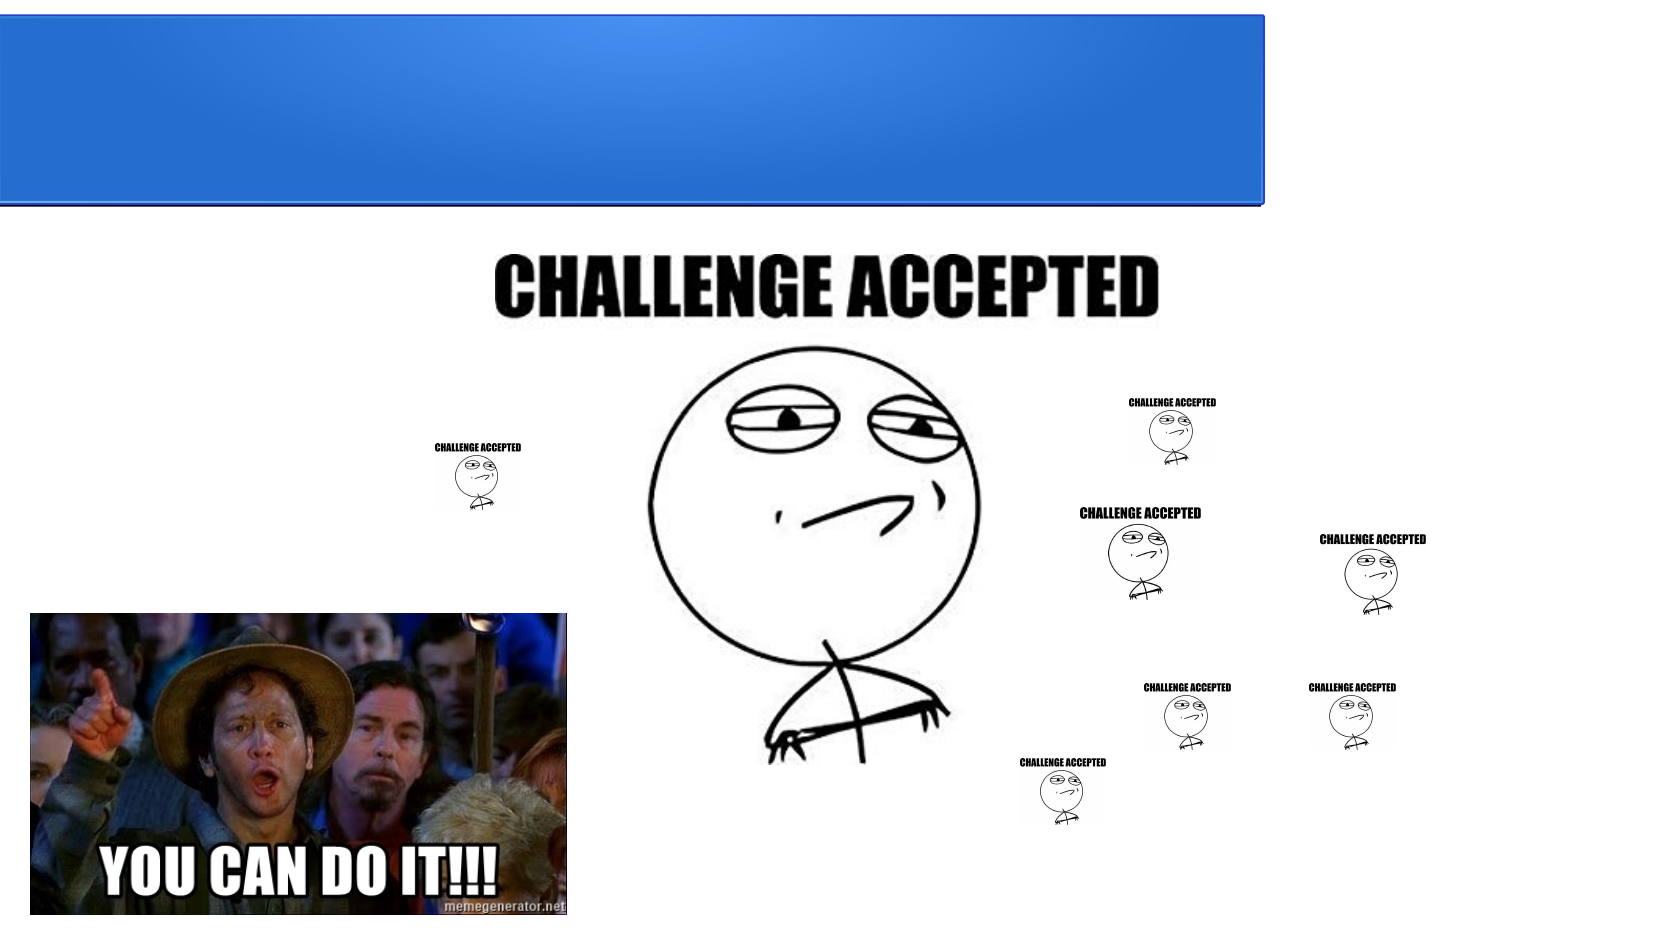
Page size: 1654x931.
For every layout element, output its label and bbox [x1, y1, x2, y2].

picture [1309, 683, 1396, 751]
picture [1320, 534, 1426, 616]
picture [30, 254, 1231, 916]
